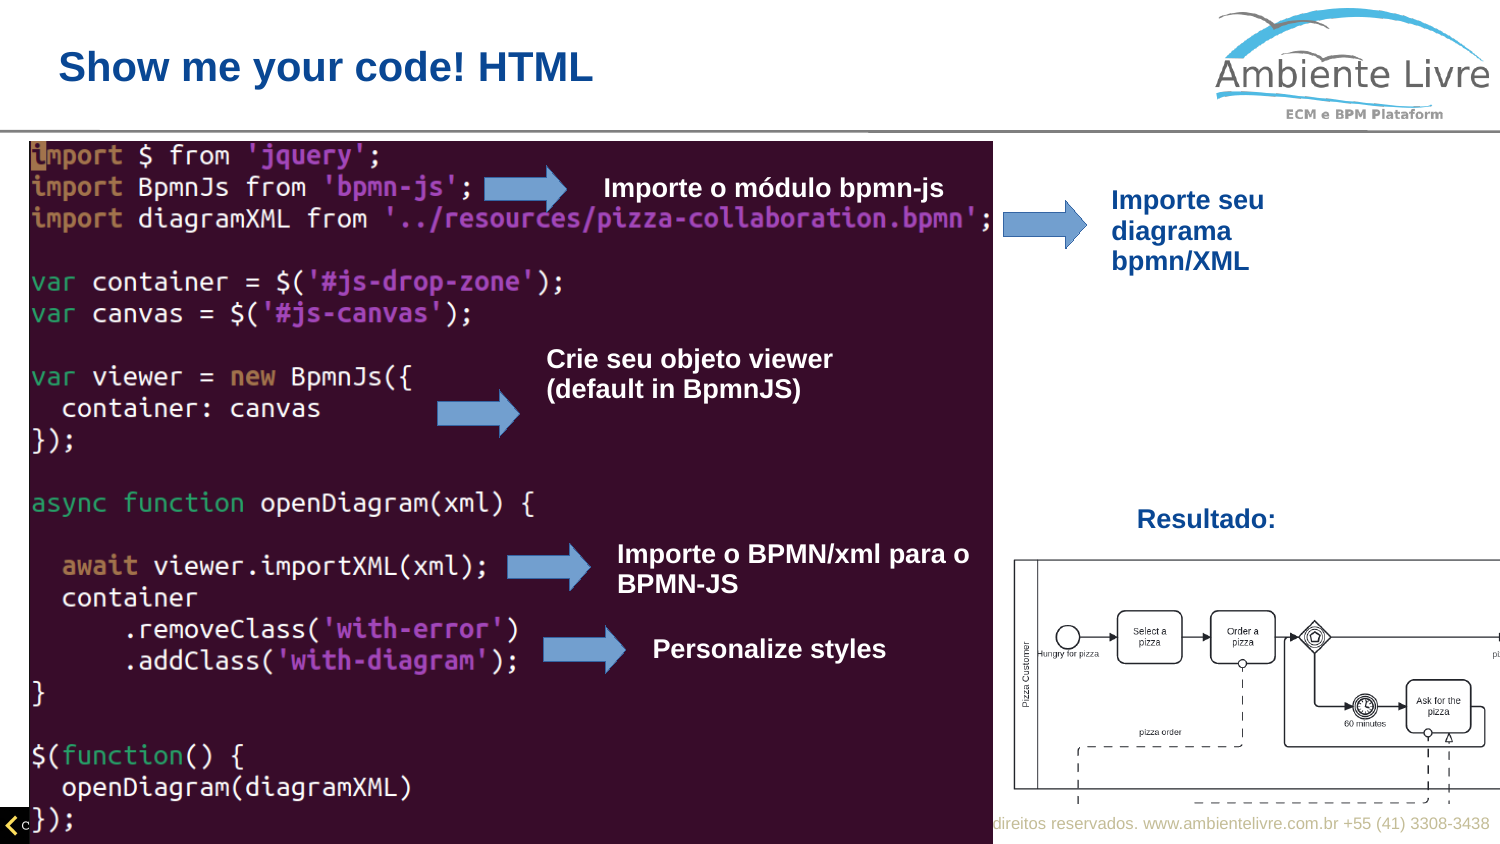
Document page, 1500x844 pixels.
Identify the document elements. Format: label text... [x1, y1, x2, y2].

text_box Crie seu objeto viewer (default in BpmnJS) [531, 336, 945, 443]
text_box Importe o BPMN/xml para o BPMN-JS [602, 531, 1016, 638]
picture [0, 141, 1313, 844]
text_box [484, 165, 567, 213]
picture [1215, 8, 1489, 119]
text_box Resultado: [1122, 496, 1337, 603]
text_box [543, 625, 626, 674]
text_box [507, 543, 591, 591]
text_box Importe o módulo bpmn-js [588, 165, 981, 211]
title Show me your code! HTML [43, 8, 1127, 129]
picture [1006, 555, 1500, 804]
text_box Personalize styles [637, 626, 1006, 733]
text_box [437, 389, 520, 438]
text_box [1003, 200, 1087, 249]
text_box Importe seu diagrama bpmn/XML [1096, 177, 1312, 284]
